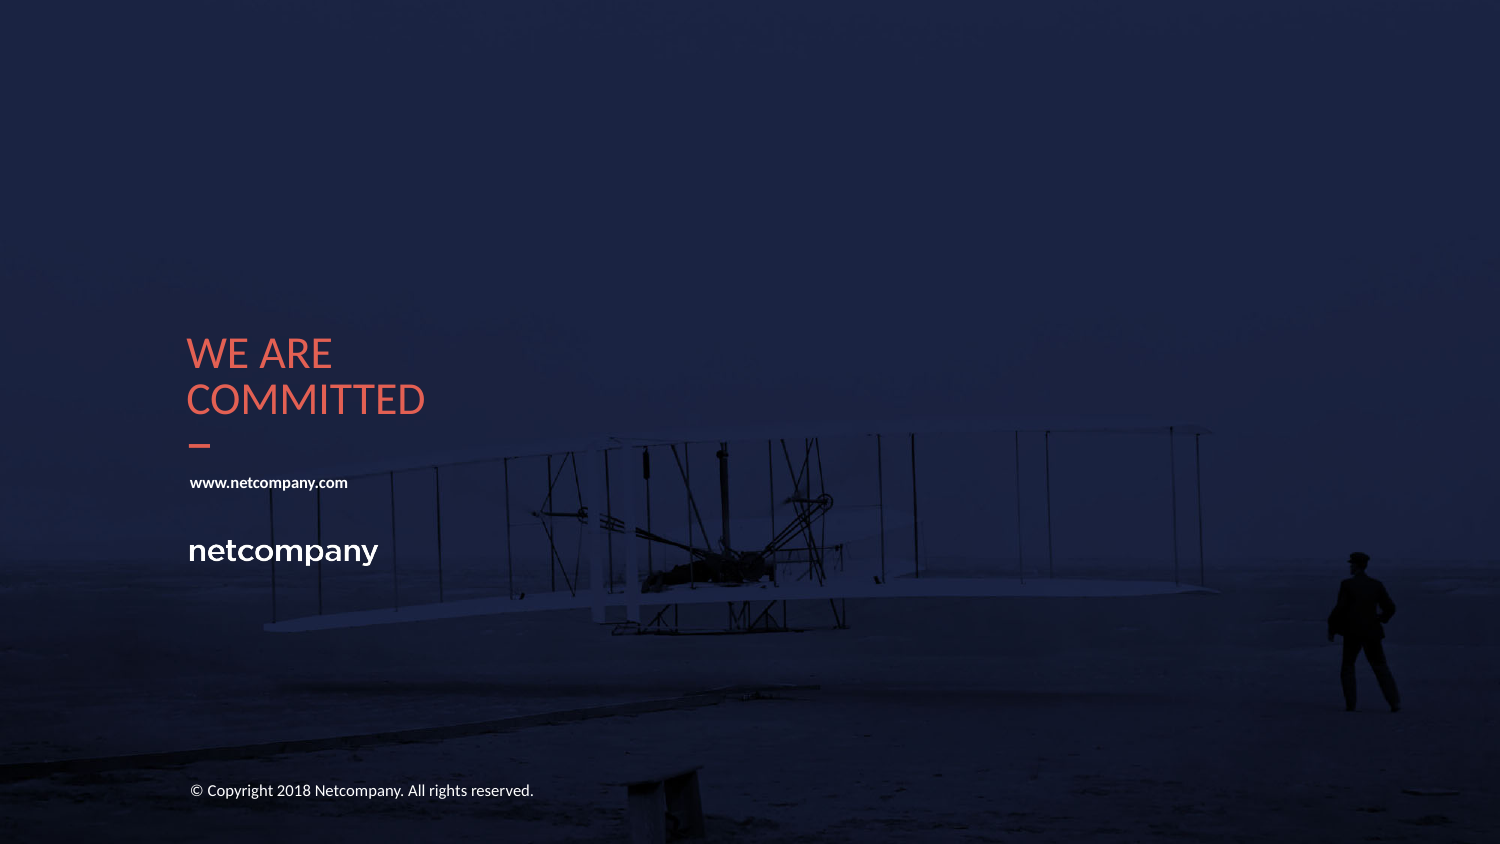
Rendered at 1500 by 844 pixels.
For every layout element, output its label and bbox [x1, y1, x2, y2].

picture [0, 0, 1500, 844]
text_box [188, 540, 380, 566]
